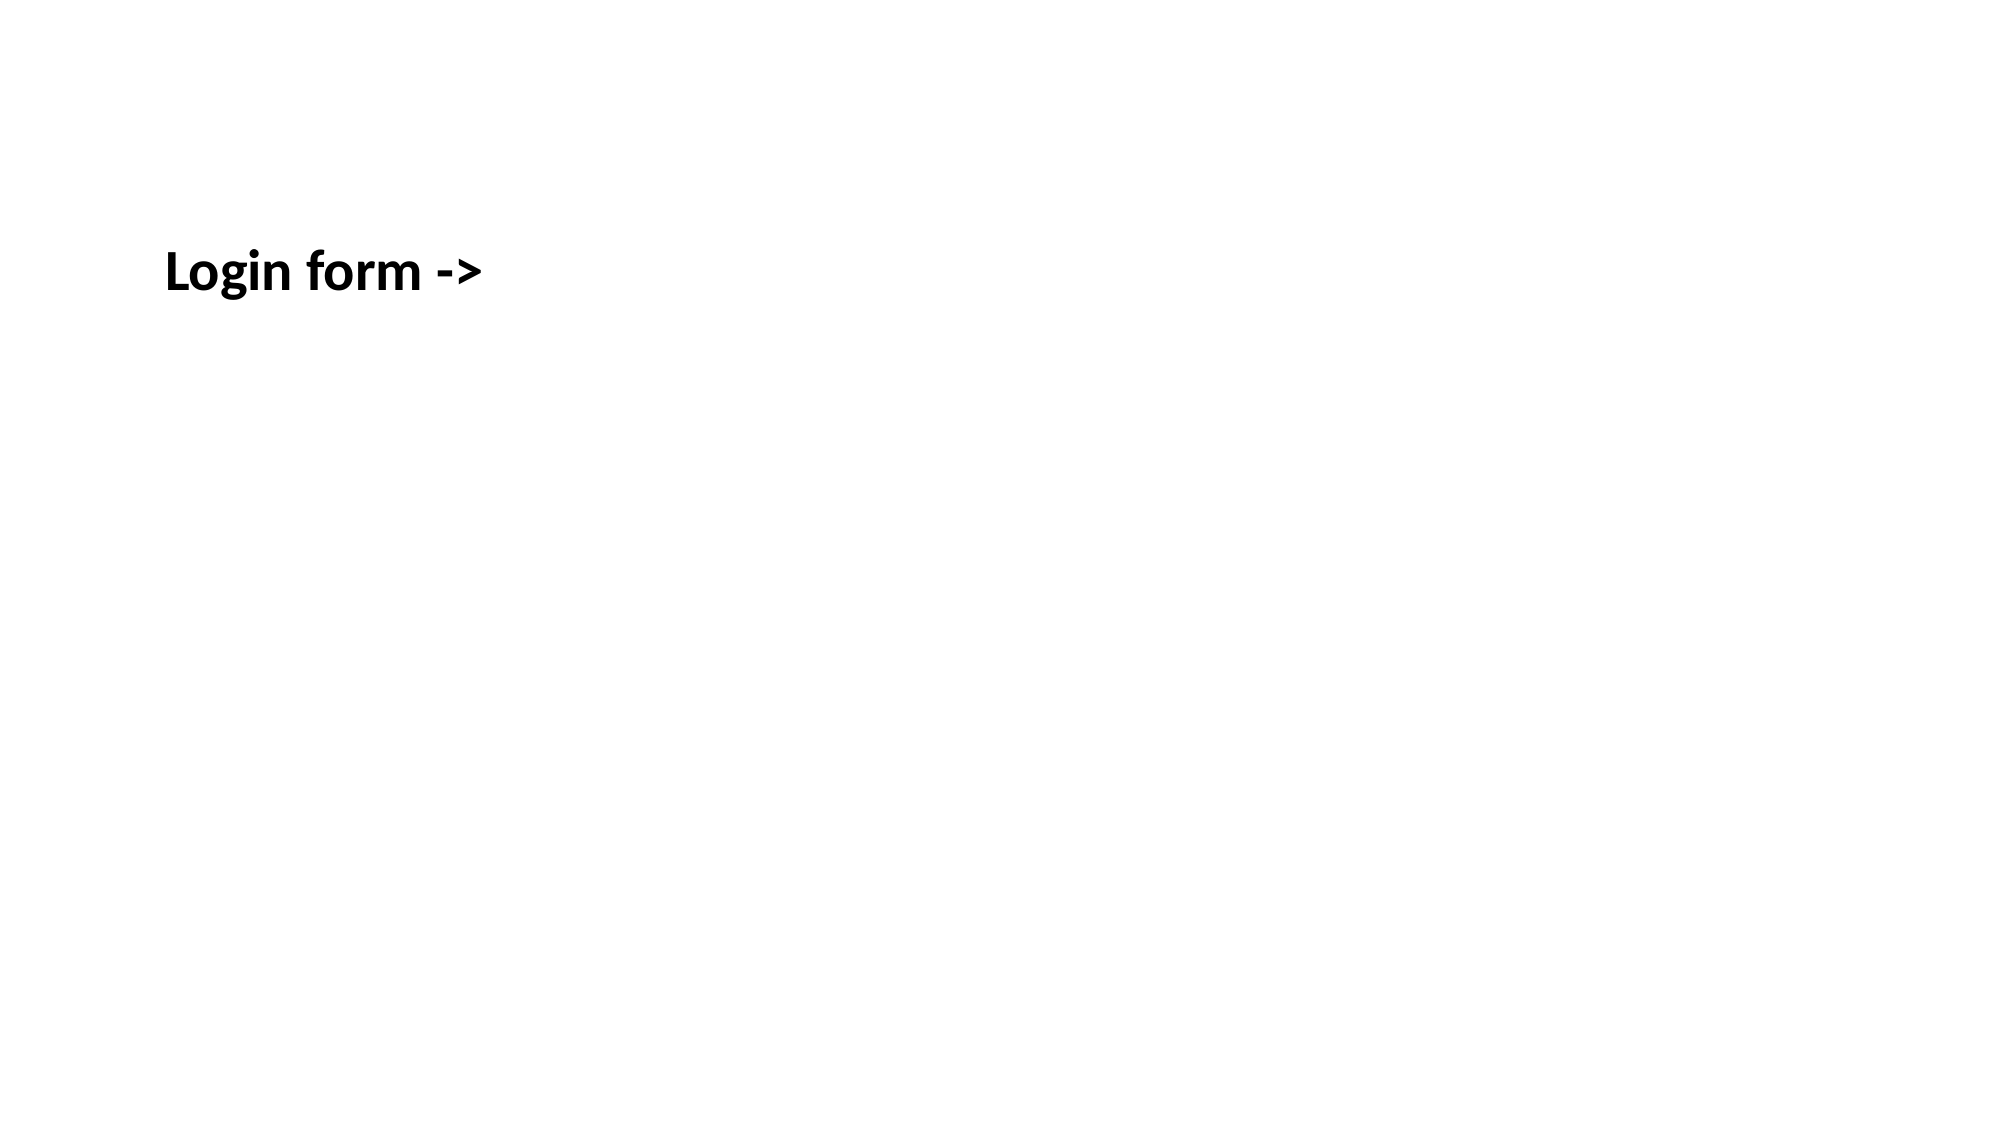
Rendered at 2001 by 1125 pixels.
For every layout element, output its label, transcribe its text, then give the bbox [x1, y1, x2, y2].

title Login form -> [150, 224, 1851, 420]
